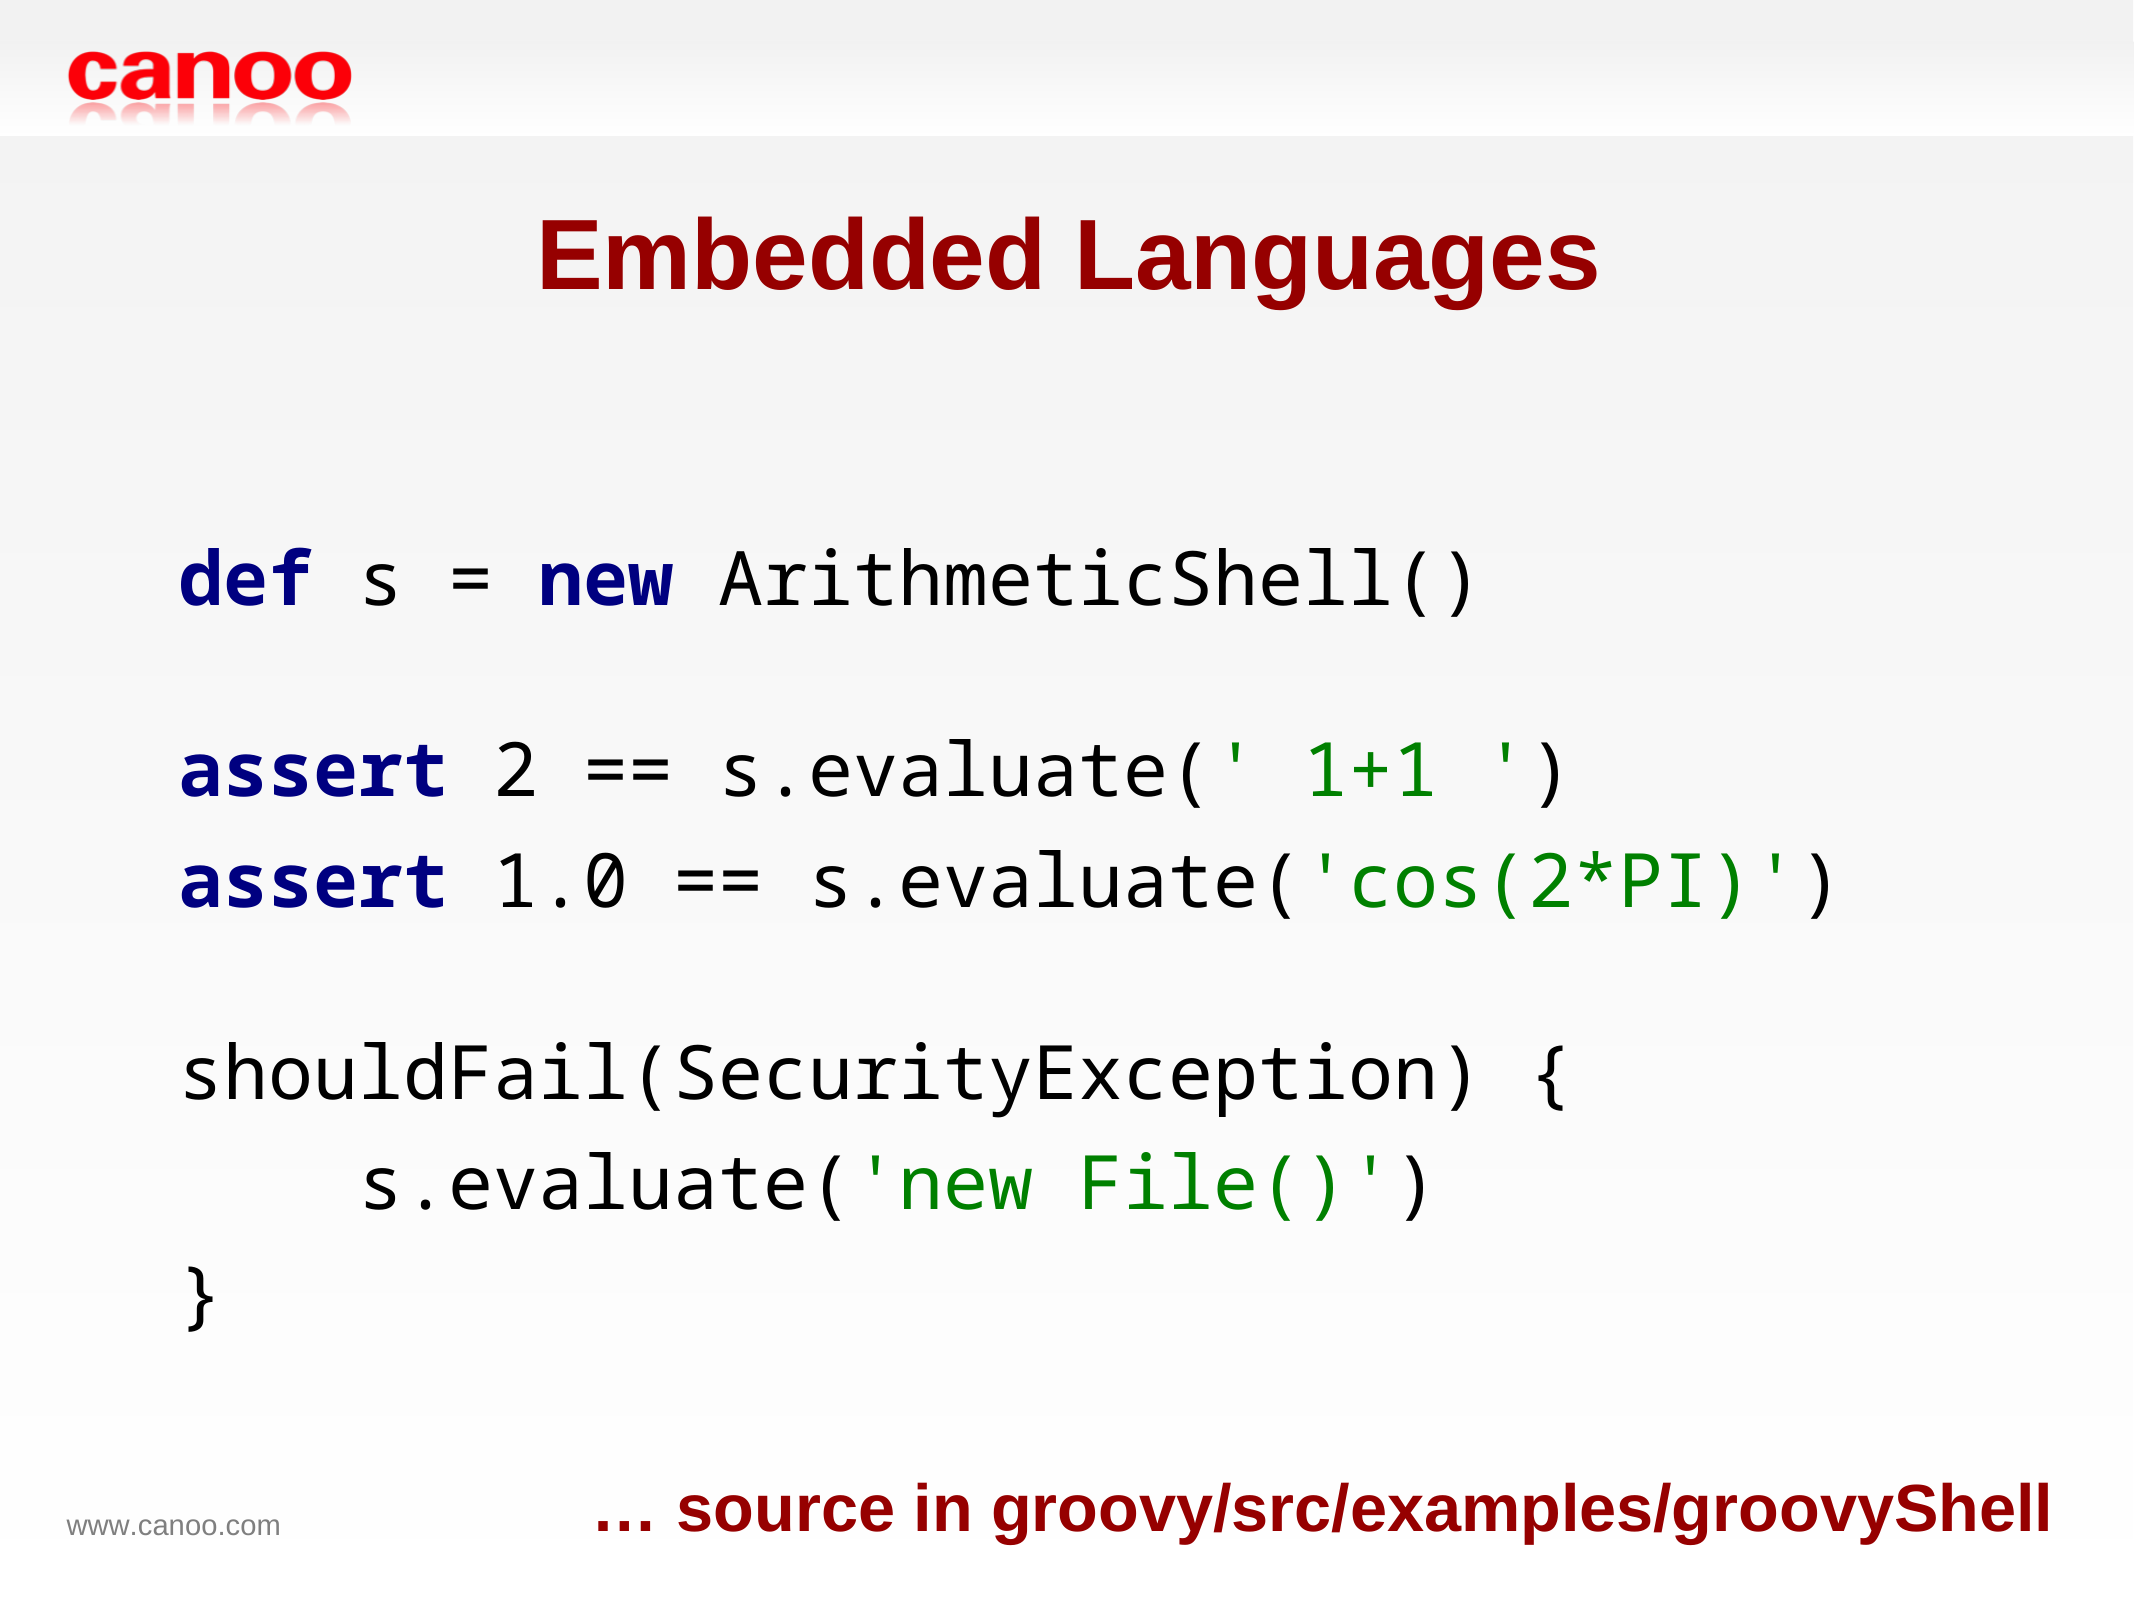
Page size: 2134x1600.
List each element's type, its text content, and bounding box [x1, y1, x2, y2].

picture [65, 48, 353, 154]
title … source in groovy/src/examples/groovyShell [50, 1450, 2063, 1560]
subtitle def s = new ArithmeticShell() assert 2 == s.evaluate(' 1+1 ') assert 1.0 == s.evaluate('cos(2*PI)') shouldFail(SecurityException) { s.evaluate('new File()') } [178, 371, 1955, 1414]
title Embedded Languages [62, 180, 2075, 318]
